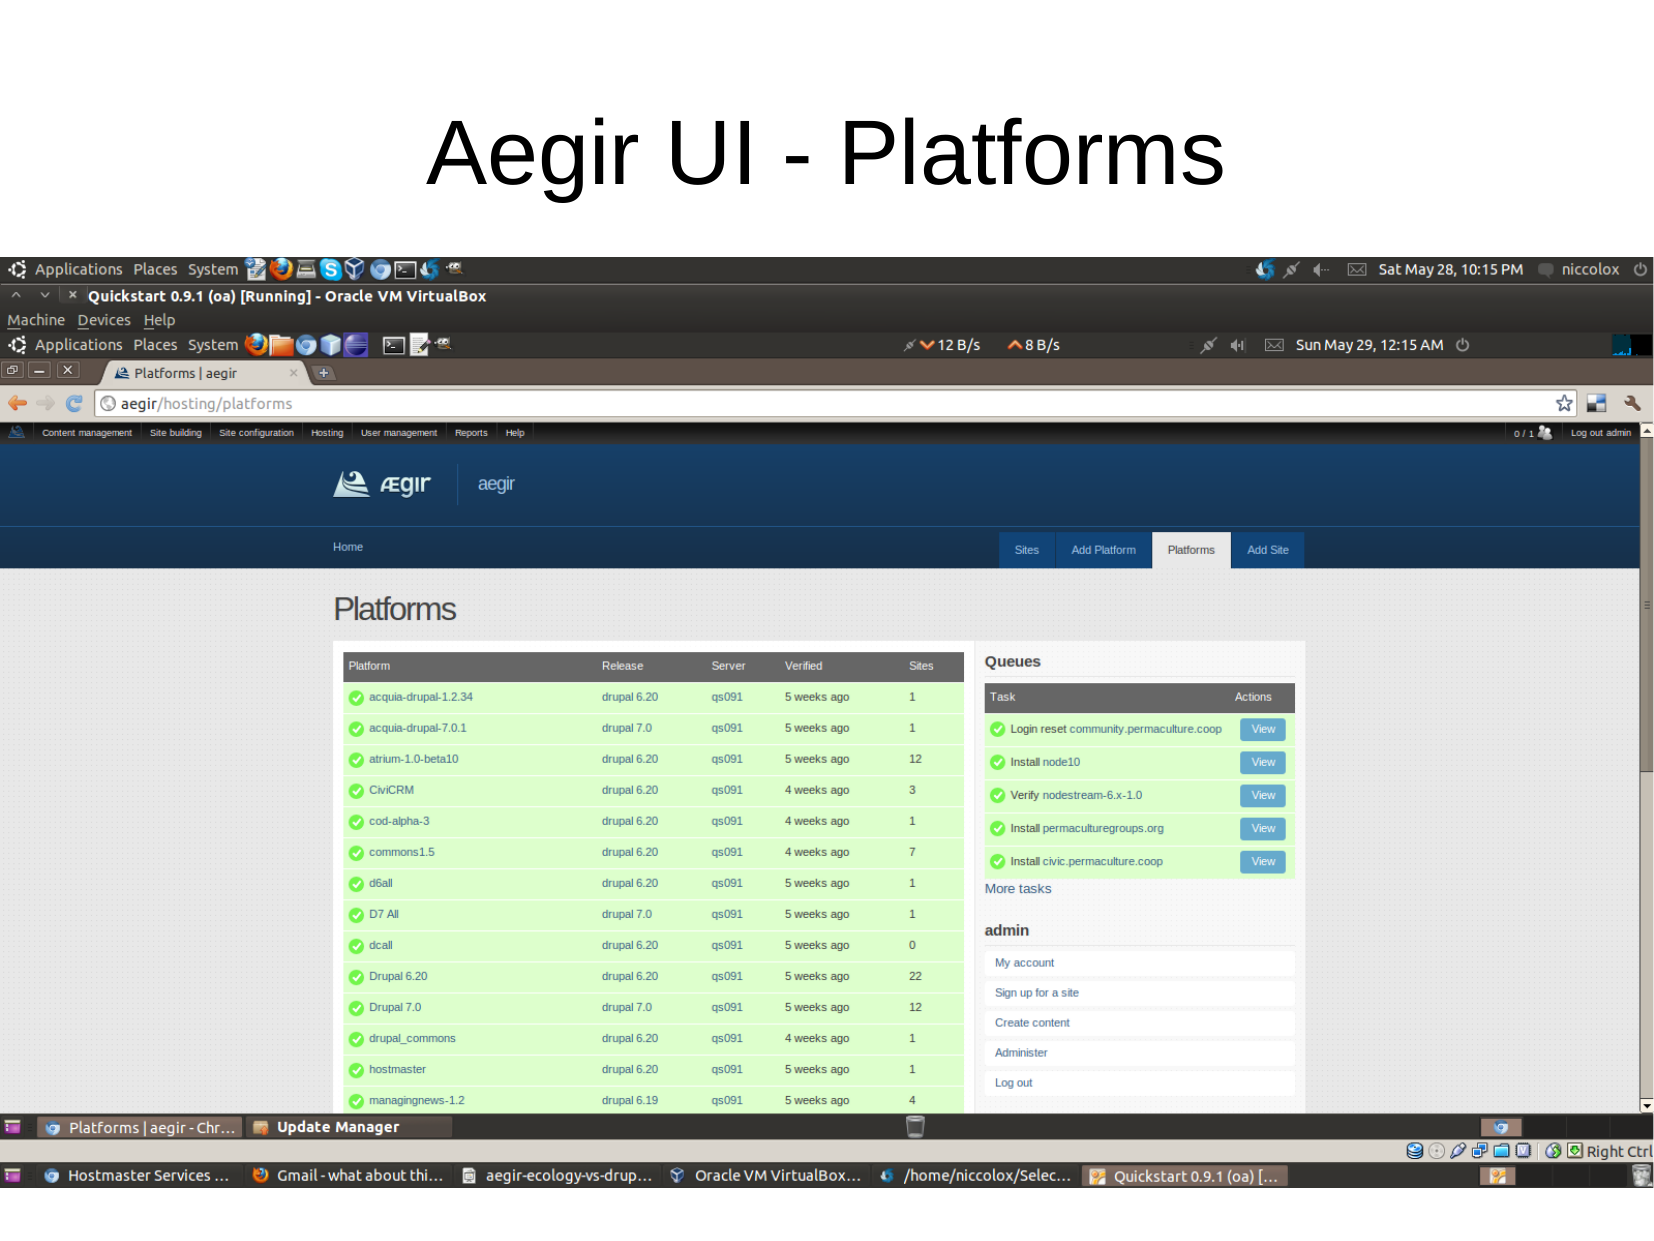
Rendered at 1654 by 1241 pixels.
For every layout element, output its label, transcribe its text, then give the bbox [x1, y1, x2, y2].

title Aegir UI - Platforms [82, 56, 1571, 250]
picture [0, 257, 1654, 1188]
